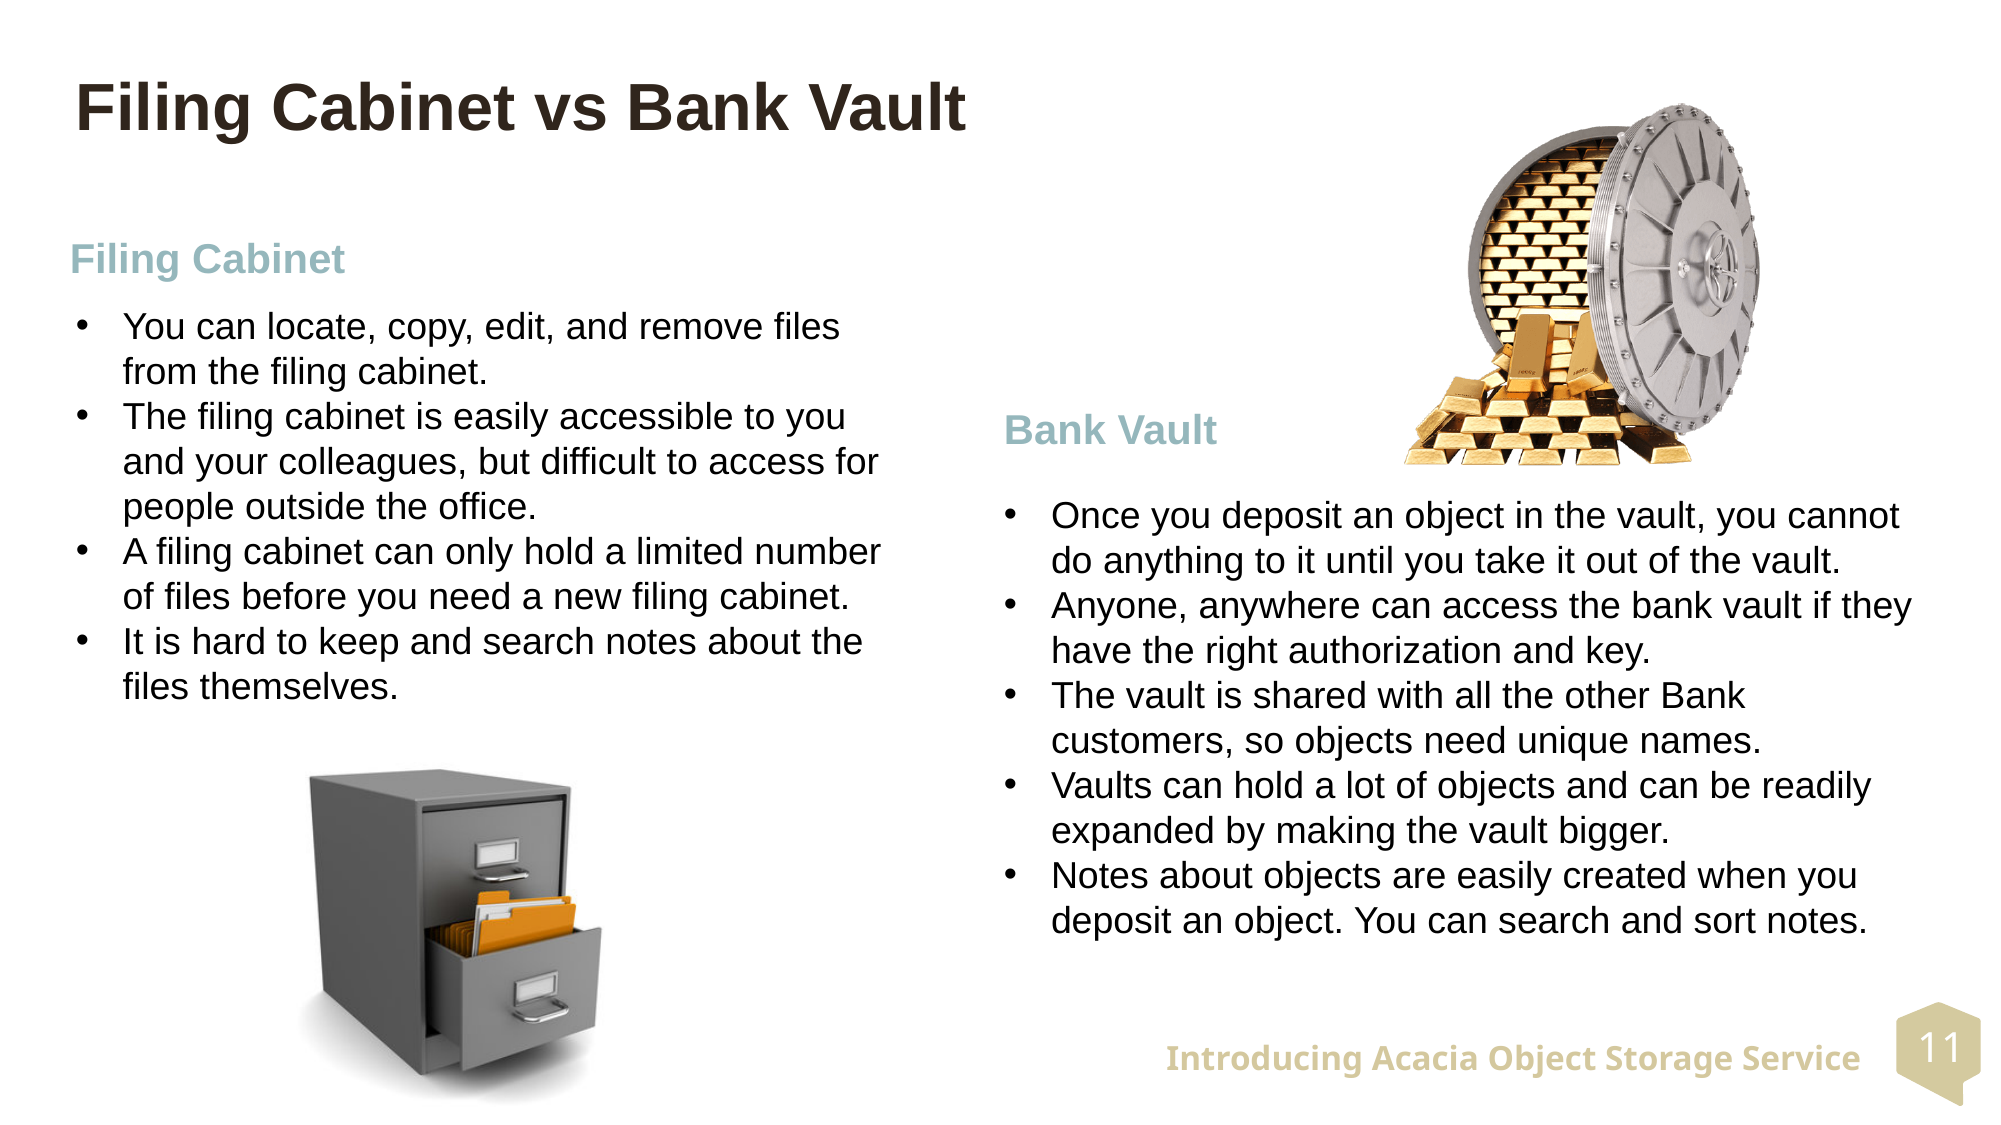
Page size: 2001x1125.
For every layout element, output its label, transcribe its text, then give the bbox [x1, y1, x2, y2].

list Introducing Acacia Object Storage Service [1021, 1023, 1878, 1082]
title Filing Cabinet vs Bank Vault [60, 18, 1939, 189]
picture [269, 717, 652, 1125]
picture [1391, 189, 1775, 474]
text_box Bank Vault [989, 395, 1463, 461]
text_box Once you deposit an object in the vault, you cannot do anything to it until you take it out of the vault. Anyone, anywhere can access the bank vault if they have the right authorization and key. The vault is shared with all the other Bank customers, so objects need unique names. Vaults can hold a lot of objects and can be readily expanded by making the vault bigger. Notes about objects are easily created when you deposit an object. You can search and sort notes. [989, 483, 1939, 949]
text_box Filing Cabinet [54, 224, 528, 290]
text_box You can locate, copy, edit, and remove files from the filing cabinet. The filing cabinet is easily accessible to you and your colleagues, but difficult to access for people outside the office. A filing cabinet can only hold a limited number of files before you need a new filing cabinet. It is hard to keep and search notes about the files themselves. [60, 294, 932, 715]
